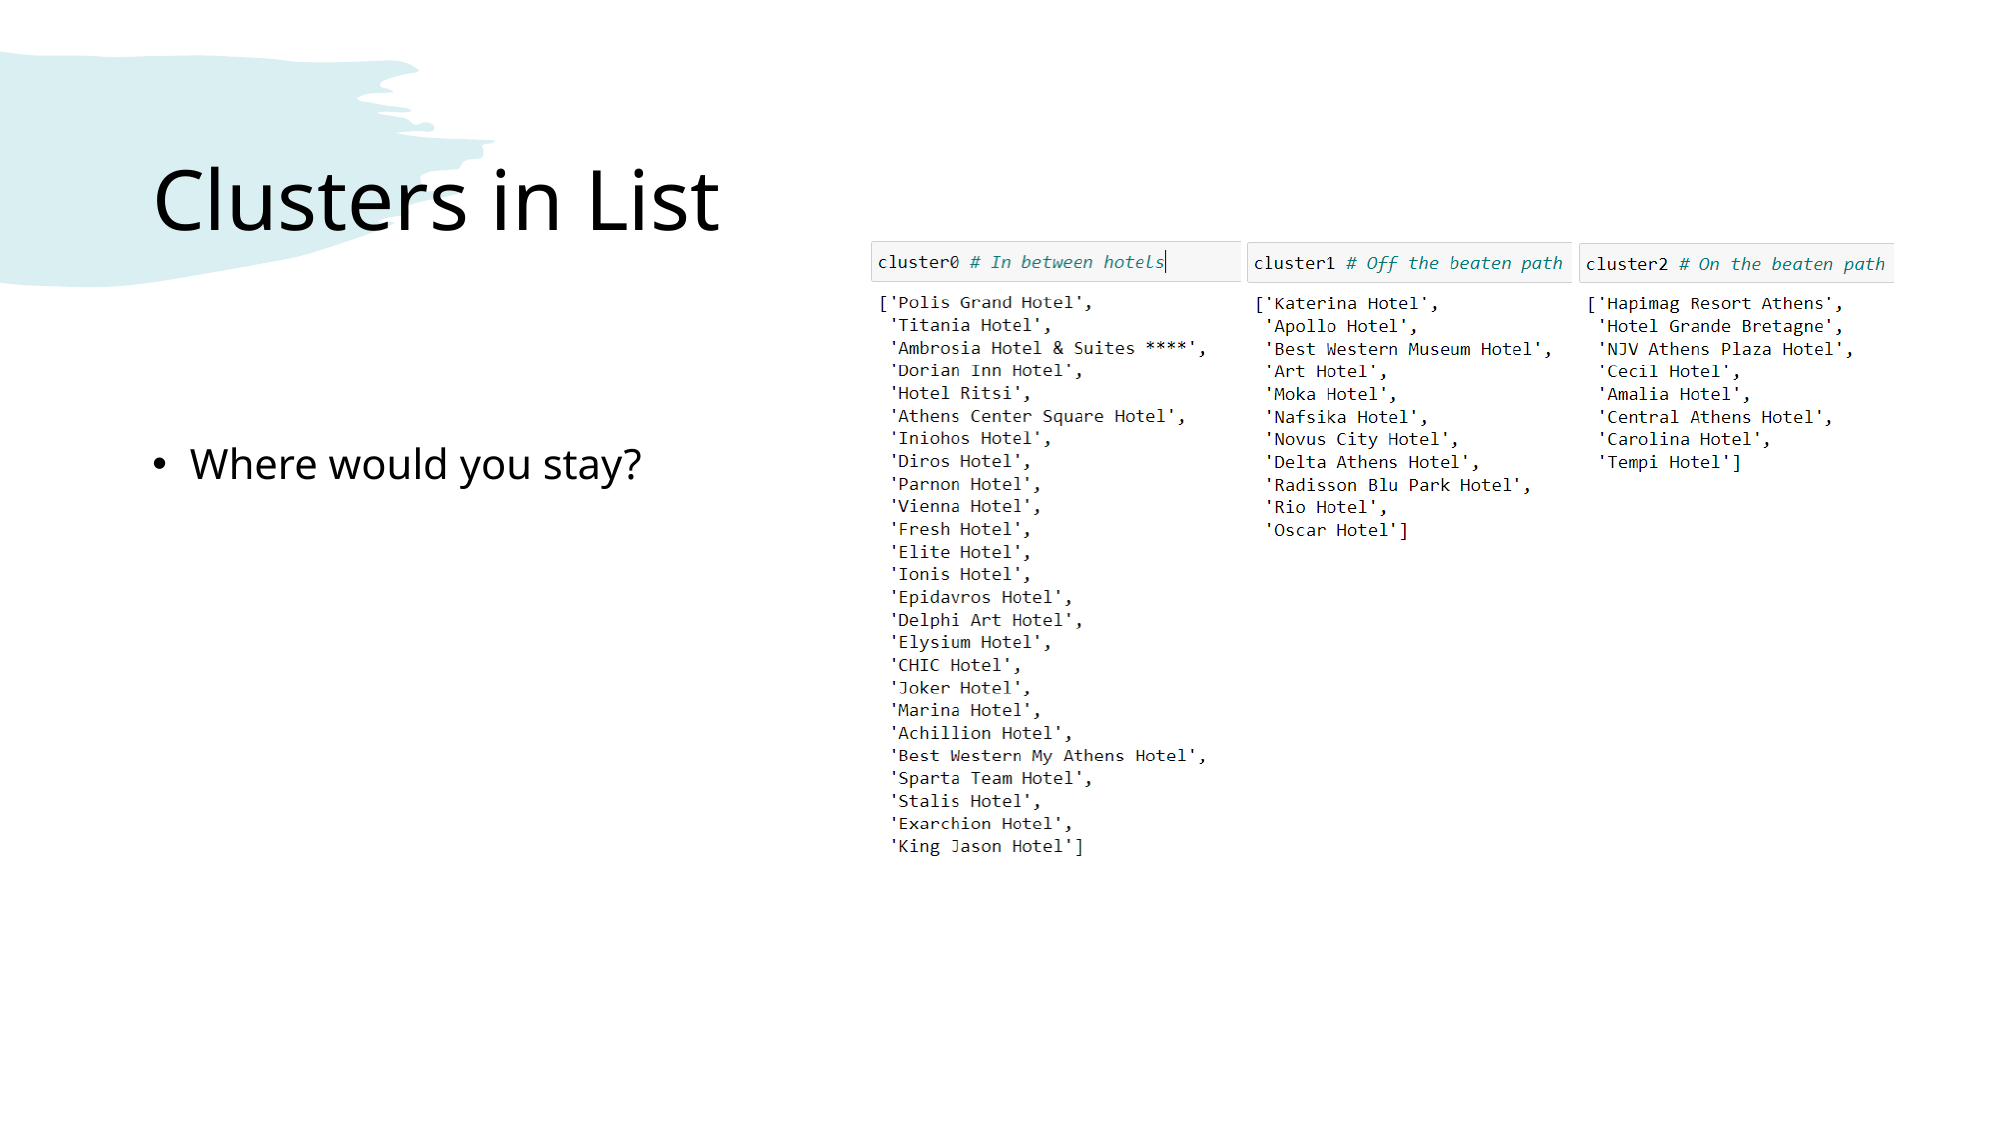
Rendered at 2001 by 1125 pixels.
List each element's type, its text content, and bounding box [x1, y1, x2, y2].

title Clusters in List [137, 105, 776, 401]
list Where would you stay? [137, 430, 776, 1014]
picture [834, 234, 1946, 891]
